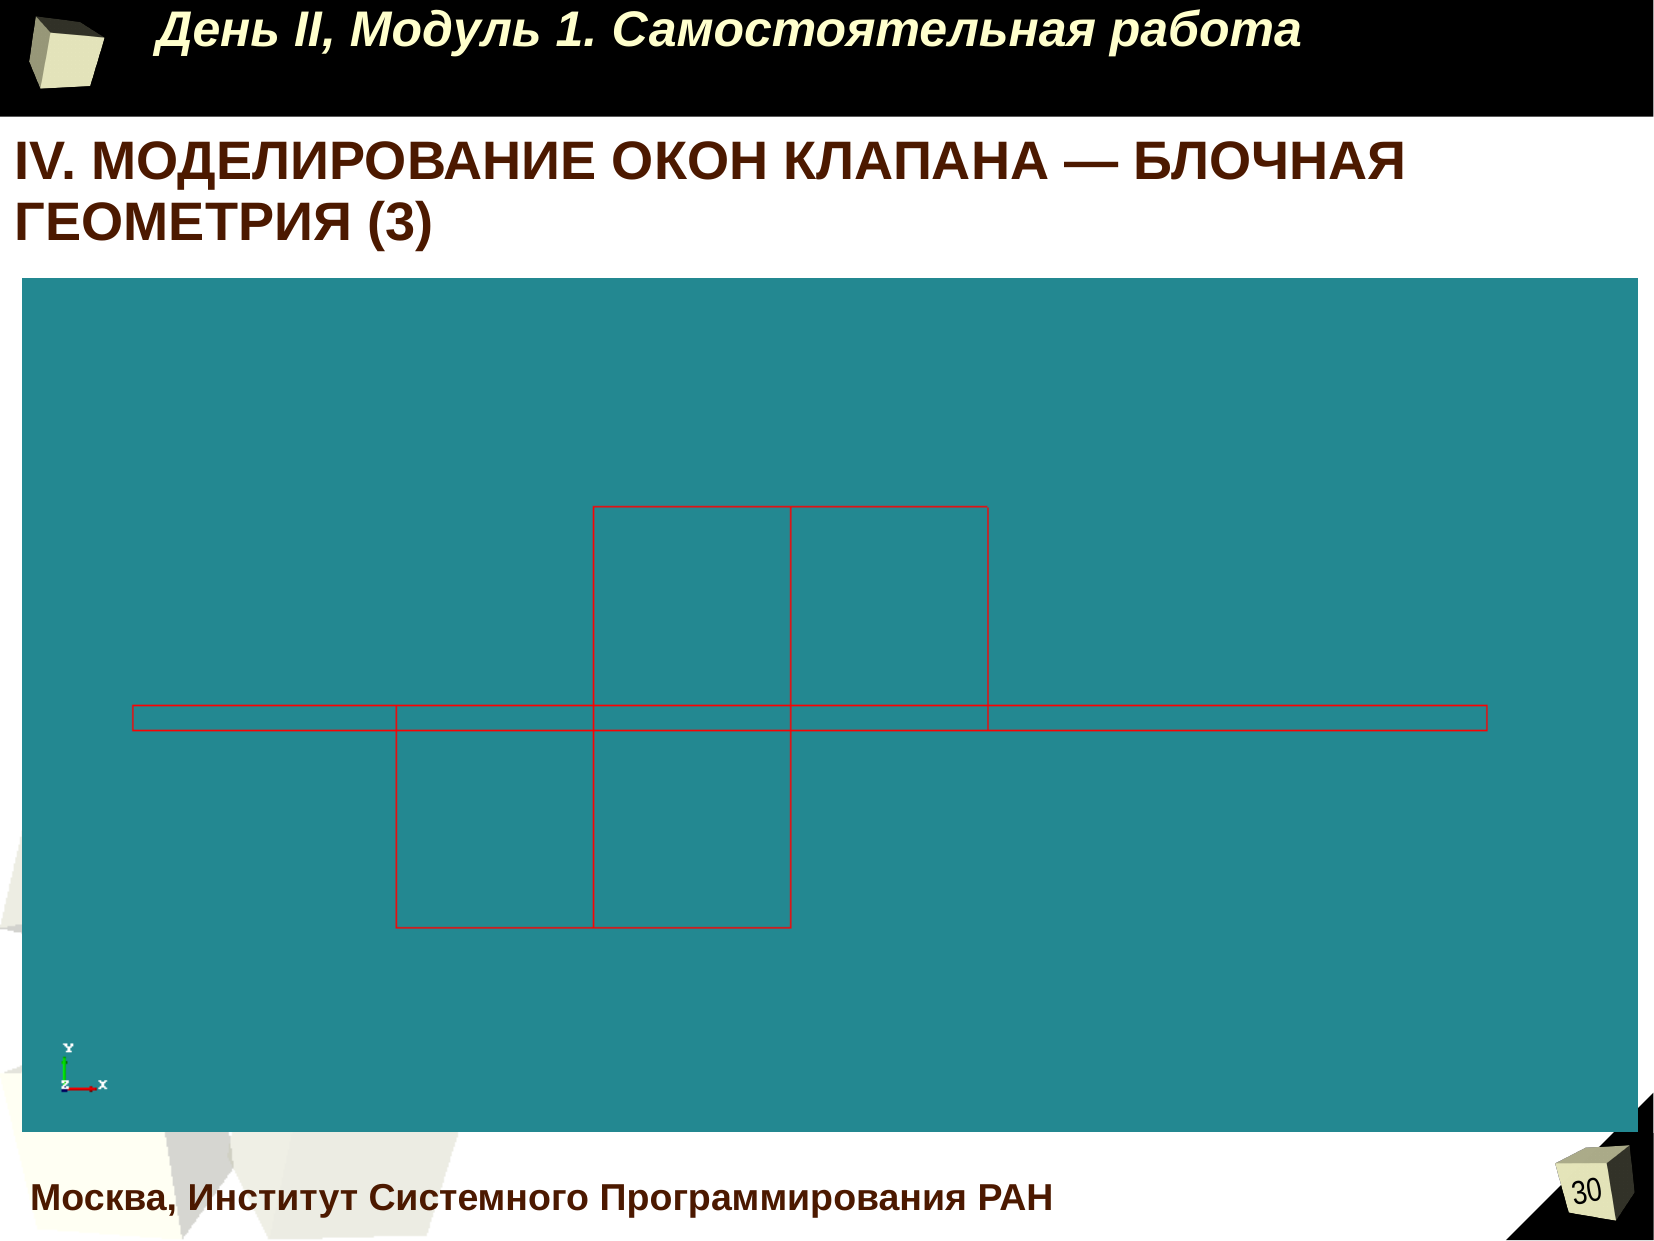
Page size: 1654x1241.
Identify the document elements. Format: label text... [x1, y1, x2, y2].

picture [464, 1193, 472, 1198]
picture [0, 278, 1638, 1241]
text_box IV. МОДЕЛИРОВАНИЕ ОКОН КЛАПАНА — БЛОЧНАЯ ГЕОМЕТРИЯ (3) [0, 123, 1654, 259]
